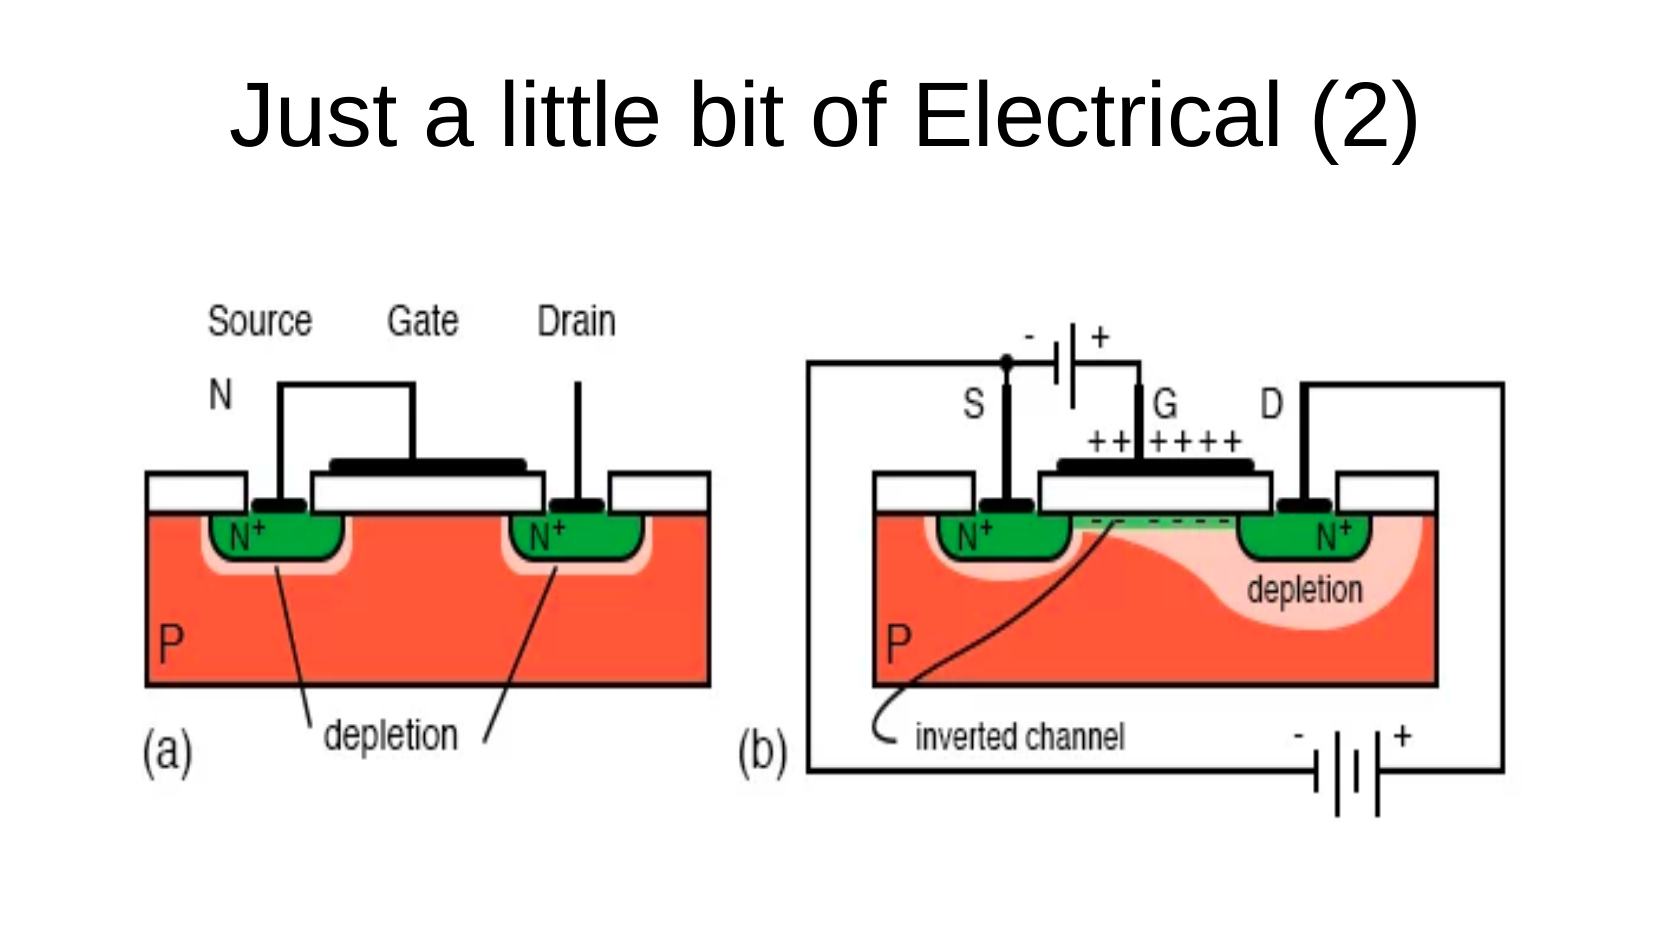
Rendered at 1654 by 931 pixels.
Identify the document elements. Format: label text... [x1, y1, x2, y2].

title Just a little bit of Electrical (2) [82, 37, 1571, 193]
picture [105, 269, 1546, 856]
